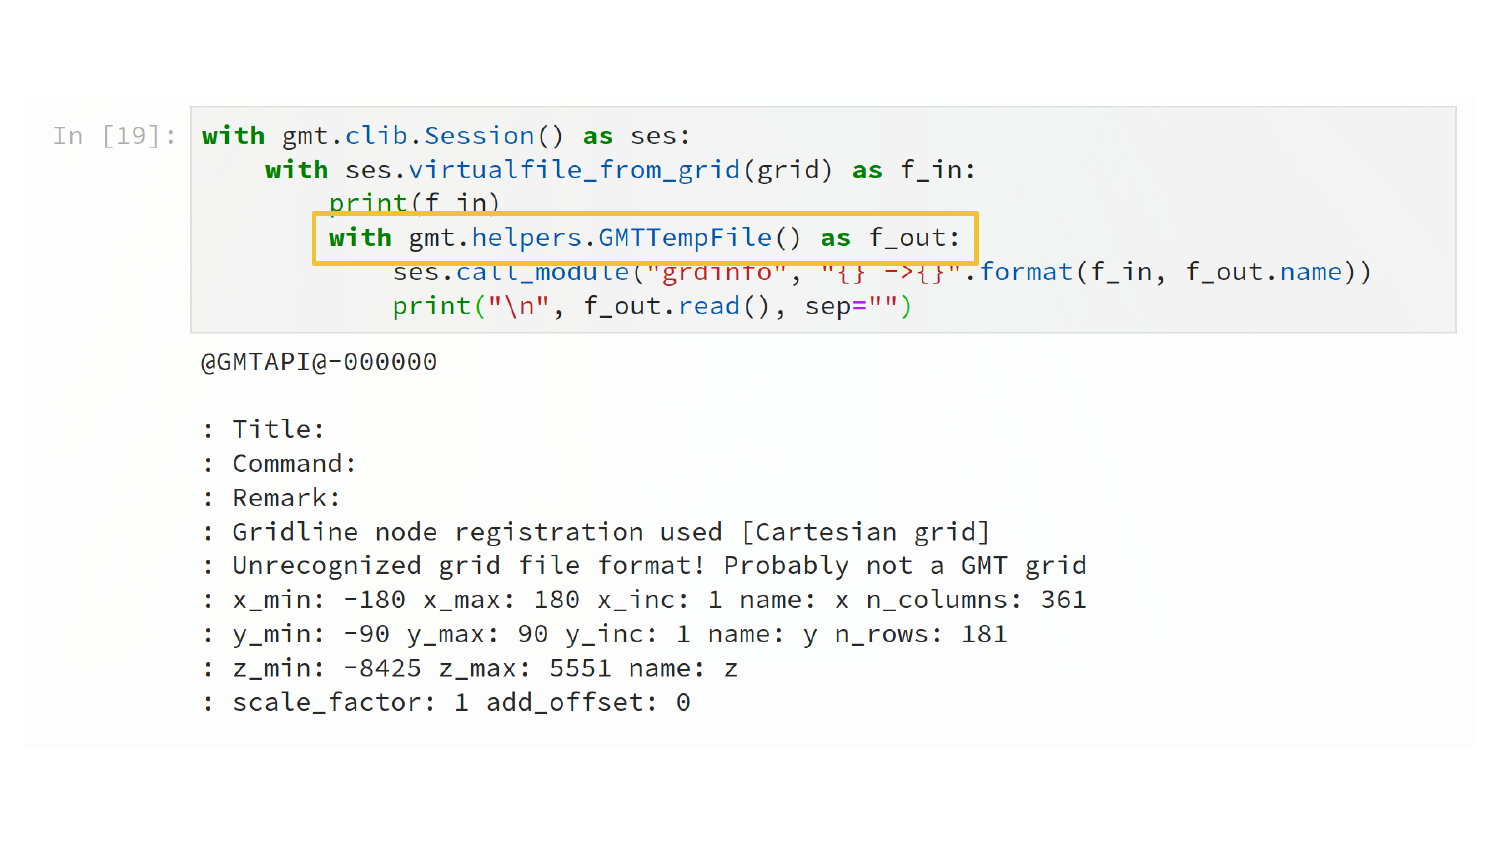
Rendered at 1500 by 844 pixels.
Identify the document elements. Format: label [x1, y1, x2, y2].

picture [24, 97, 1475, 747]
